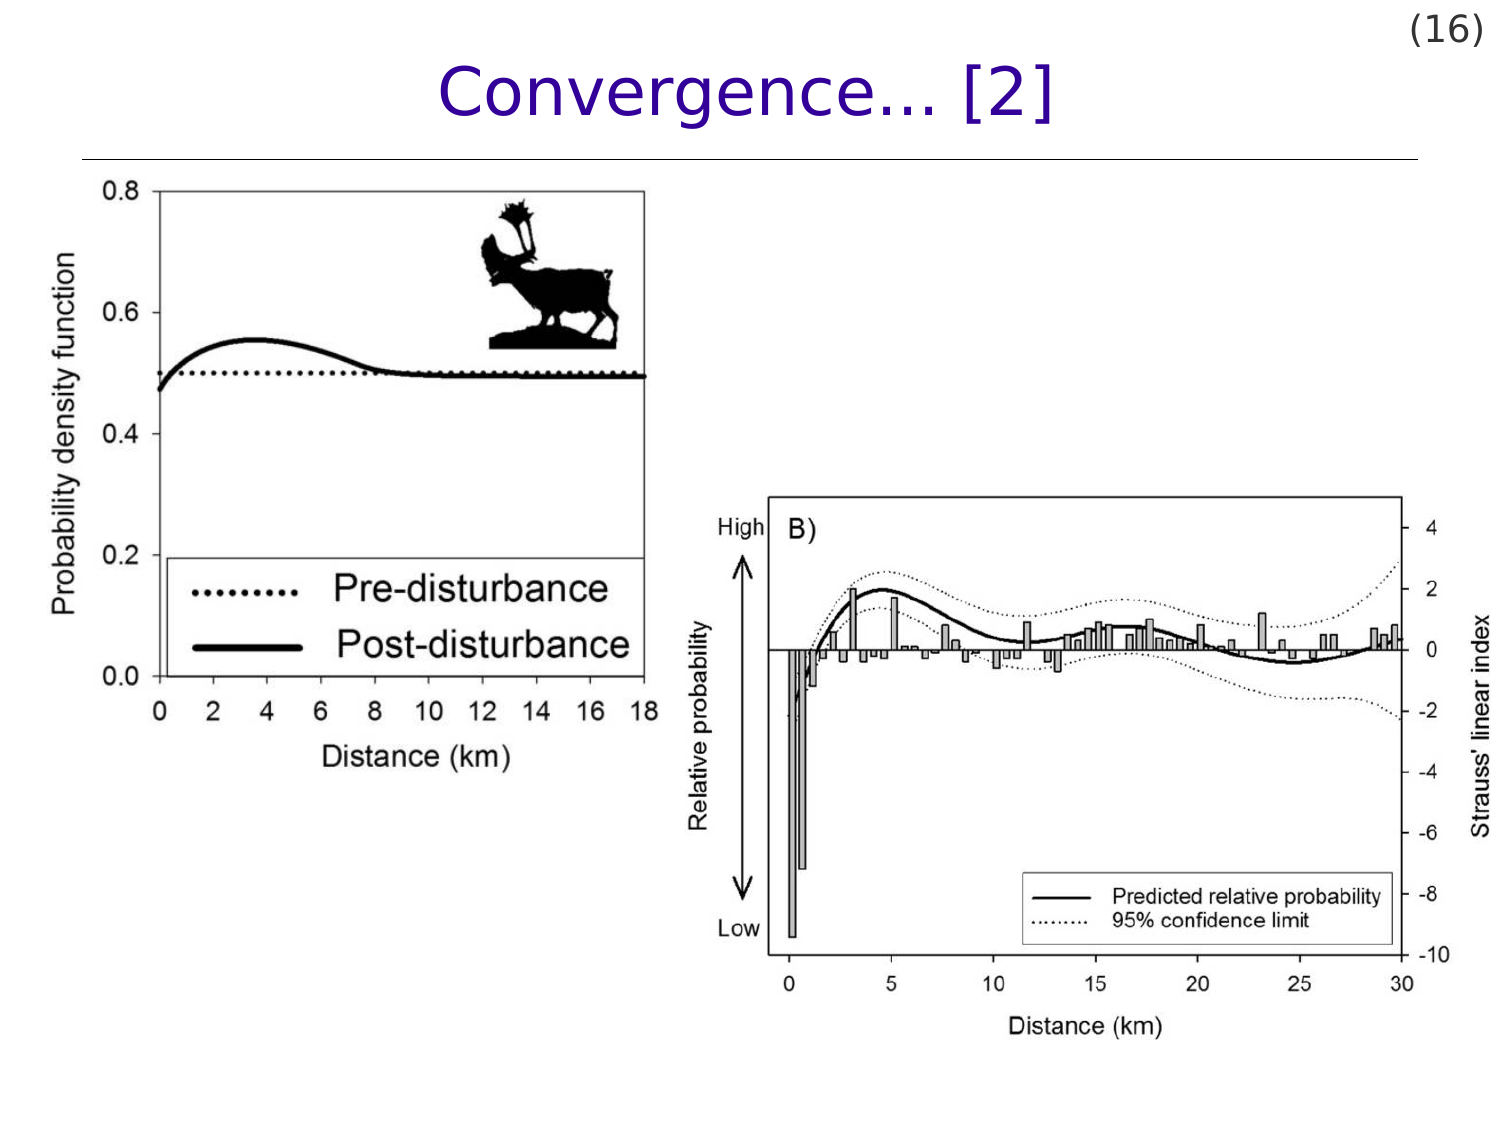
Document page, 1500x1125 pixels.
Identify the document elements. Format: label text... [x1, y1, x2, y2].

picture [47, 177, 662, 776]
text_box (16) [1393, 0, 1500, 102]
title Convergence... [2] [437, 42, 1063, 142]
picture [685, 486, 1491, 1040]
